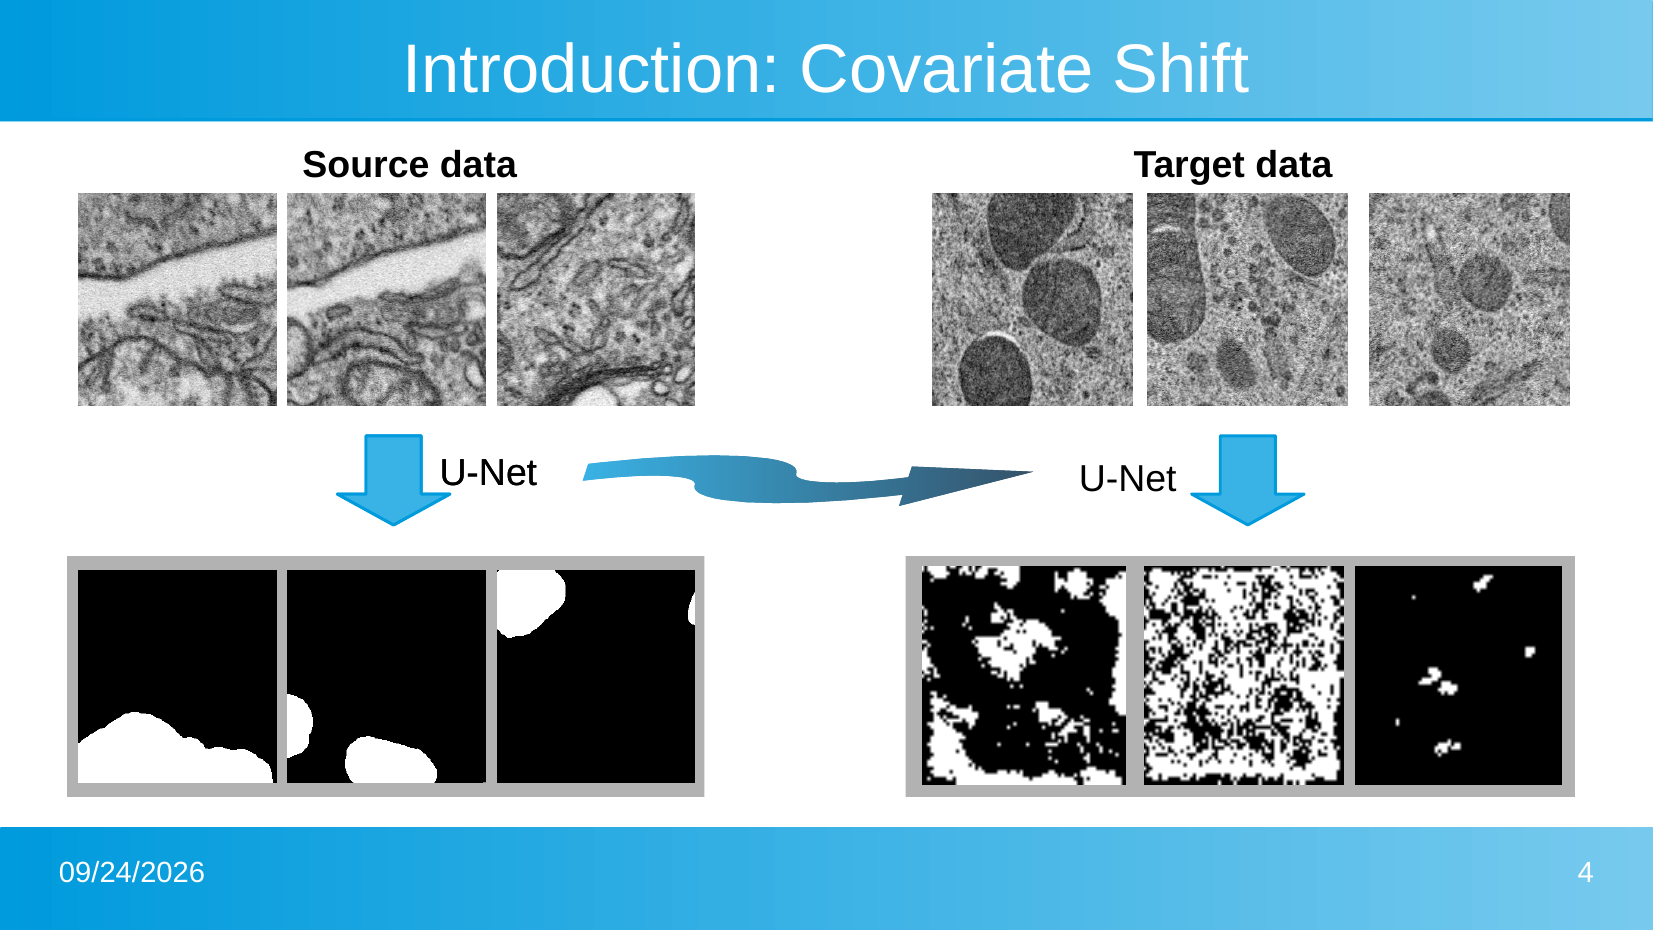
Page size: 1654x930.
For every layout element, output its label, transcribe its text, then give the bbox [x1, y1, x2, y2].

picture [78, 193, 277, 406]
title Introduction: Covariate Shift [58, 29, 1594, 108]
text_box Source data [287, 136, 532, 194]
picture [1355, 566, 1562, 785]
text_box [1192, 435, 1305, 525]
text_box [582, 455, 1034, 506]
text_box U-Net [424, 444, 553, 502]
picture [932, 193, 1133, 406]
text_box Target data [1118, 136, 1382, 194]
picture [1144, 566, 1344, 785]
picture [497, 193, 695, 406]
text_box U-Net [1064, 449, 1192, 507]
text_box [905, 556, 1575, 797]
text_box [337, 435, 436, 525]
picture [78, 570, 277, 783]
picture [287, 570, 486, 783]
picture [1369, 193, 1570, 406]
text_box [67, 556, 705, 797]
picture [287, 194, 486, 406]
picture [922, 566, 1126, 785]
picture [1147, 194, 1348, 406]
picture [497, 570, 695, 783]
